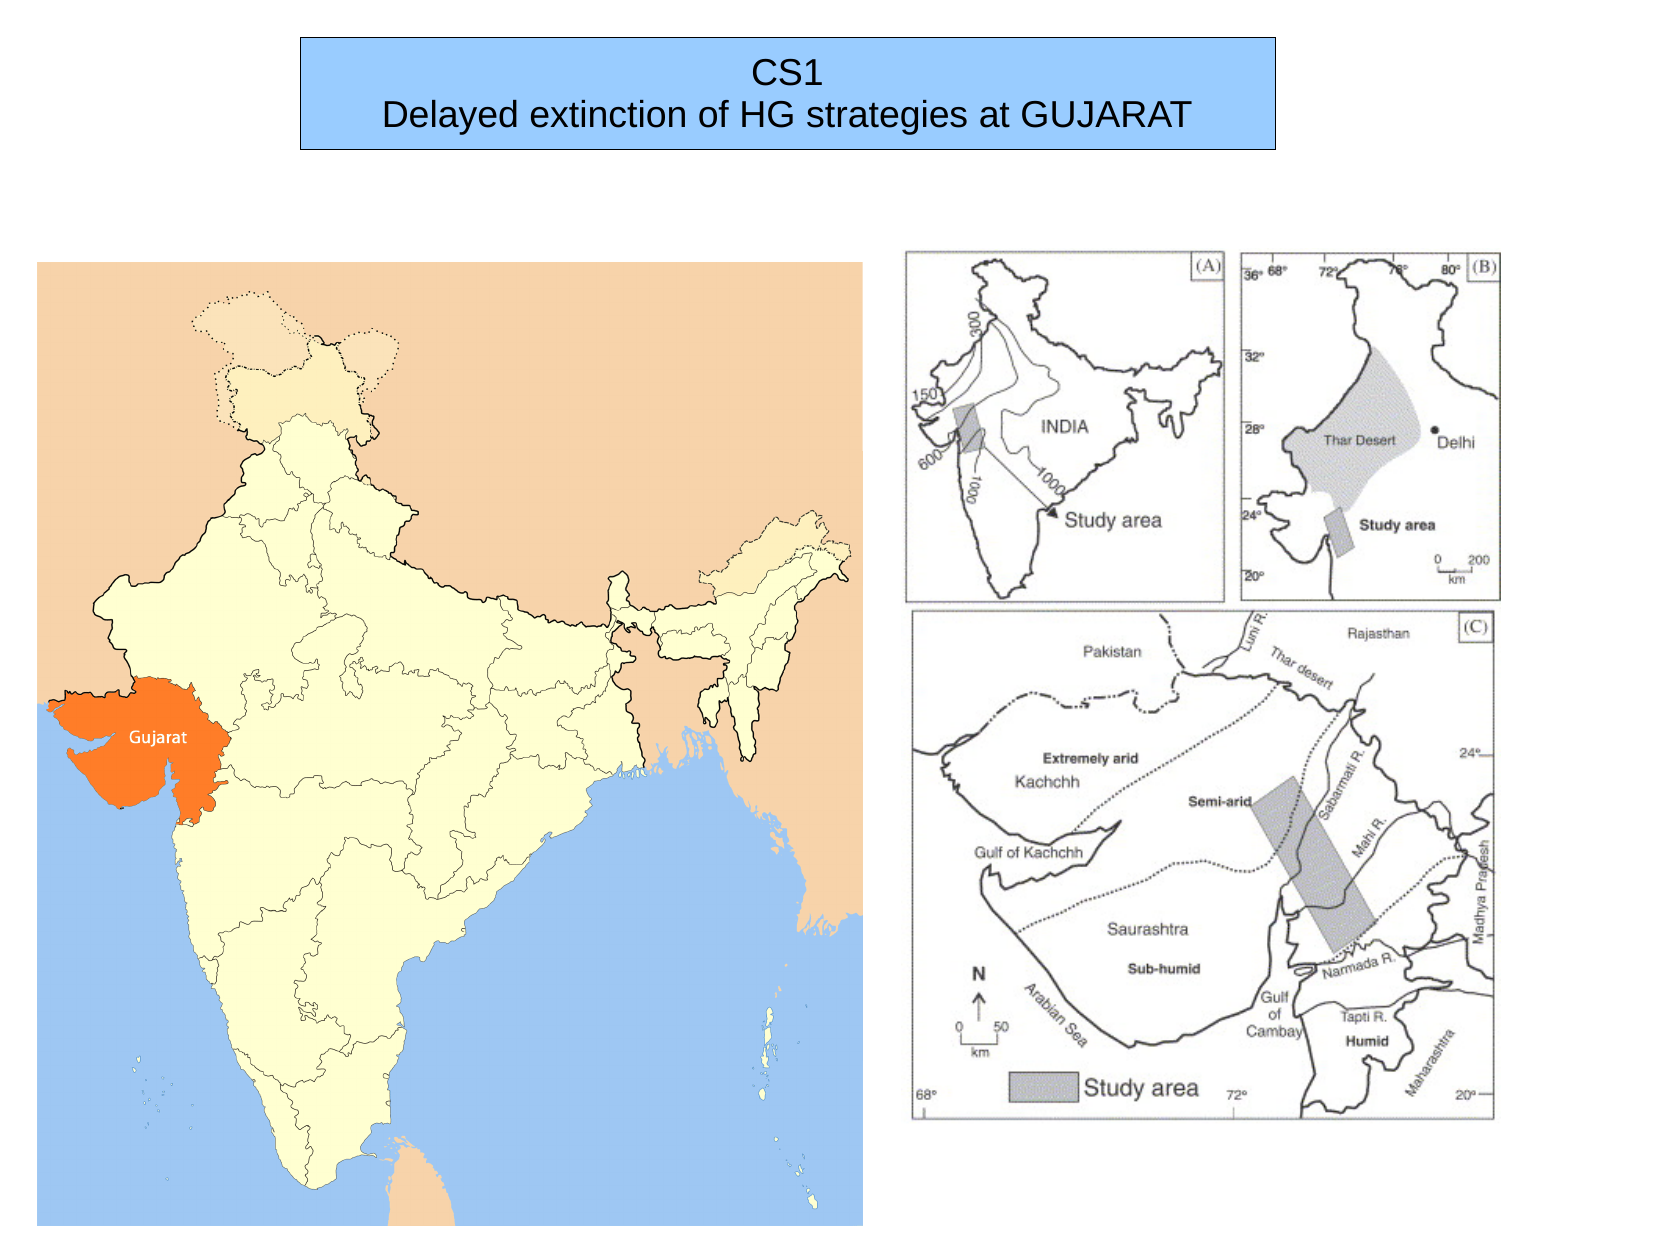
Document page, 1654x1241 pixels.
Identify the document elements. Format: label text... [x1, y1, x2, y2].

picture [901, 248, 1501, 1126]
text_box CS1 Delayed extinction of HG strategies at GUJARAT [300, 37, 1276, 150]
picture [37, 262, 863, 1226]
